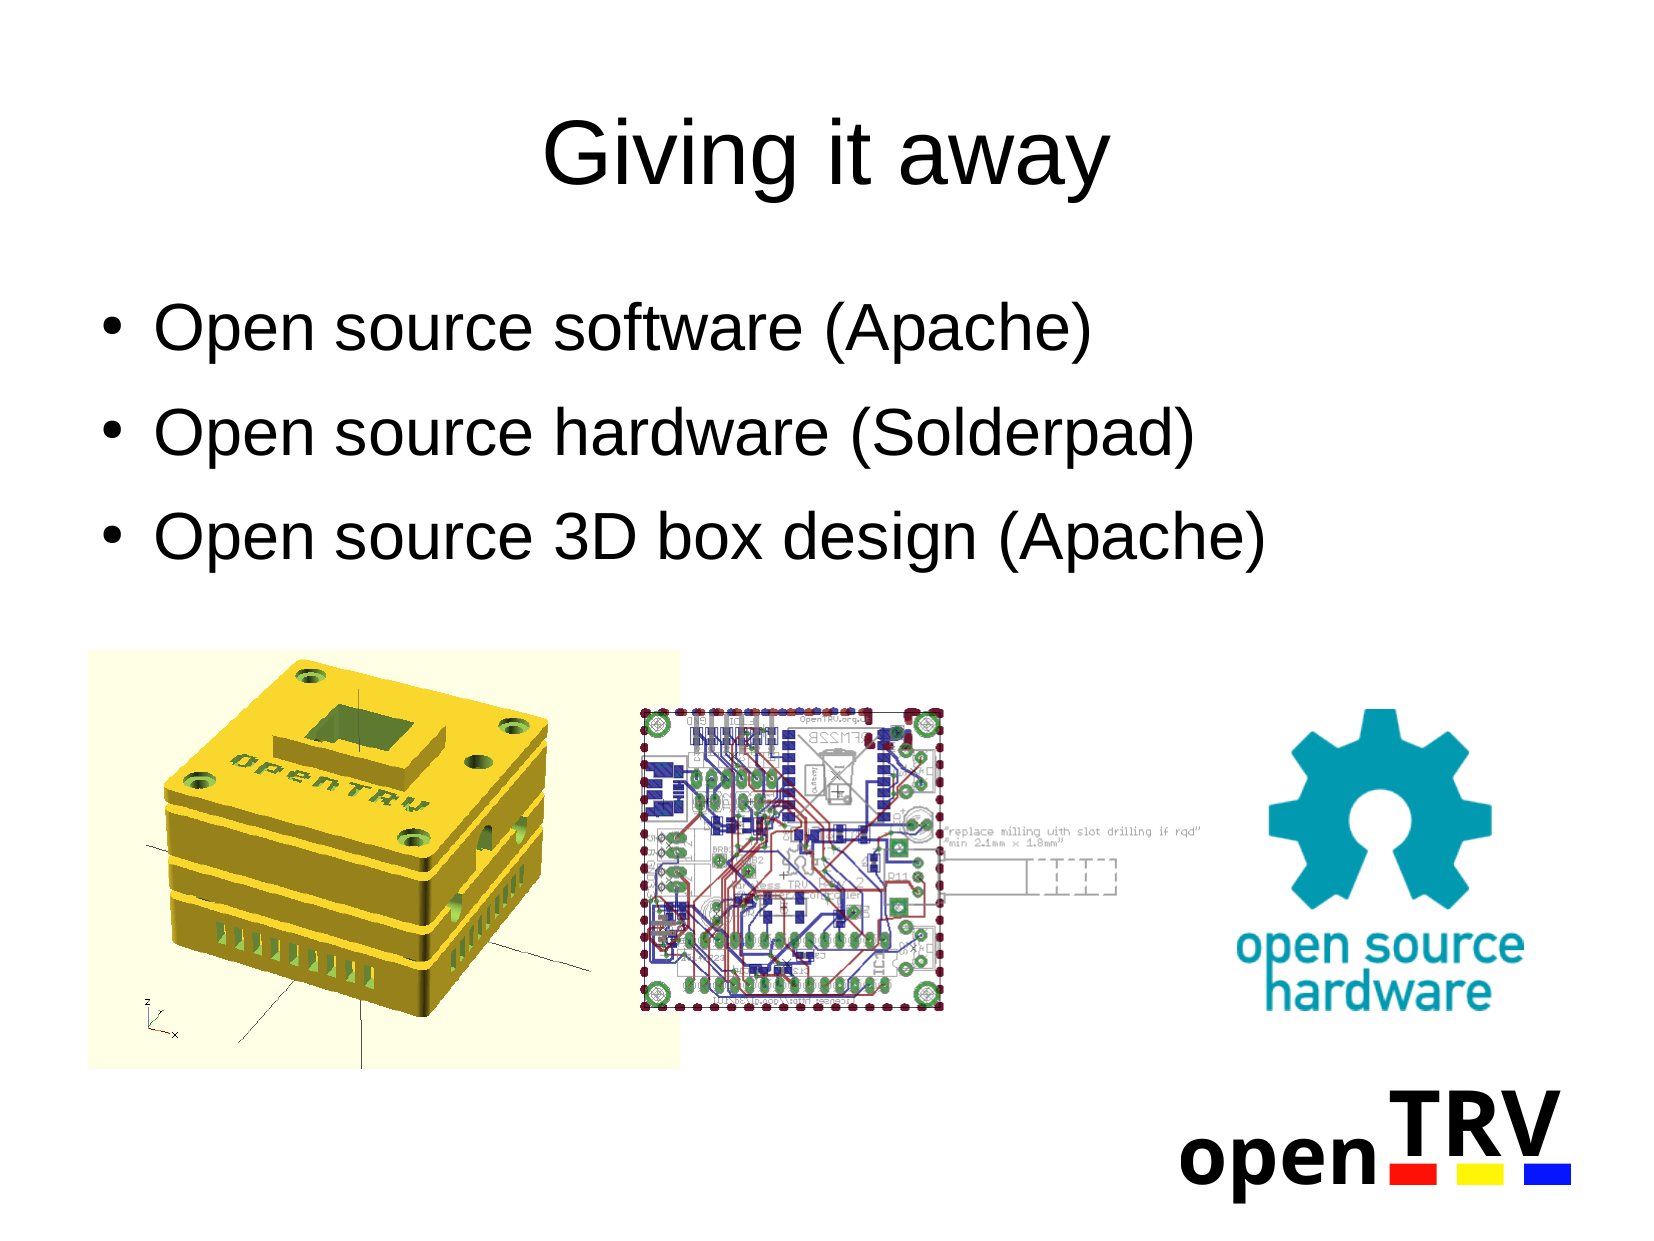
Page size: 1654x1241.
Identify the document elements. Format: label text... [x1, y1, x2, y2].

list Open source software (Apache) Open source hardware (Solderpad) Open source 3D box design (Apache) [82, 290, 1571, 1010]
picture [88, 650, 1205, 1069]
title Giving it away [82, 49, 1571, 257]
picture [1237, 709, 1524, 1011]
